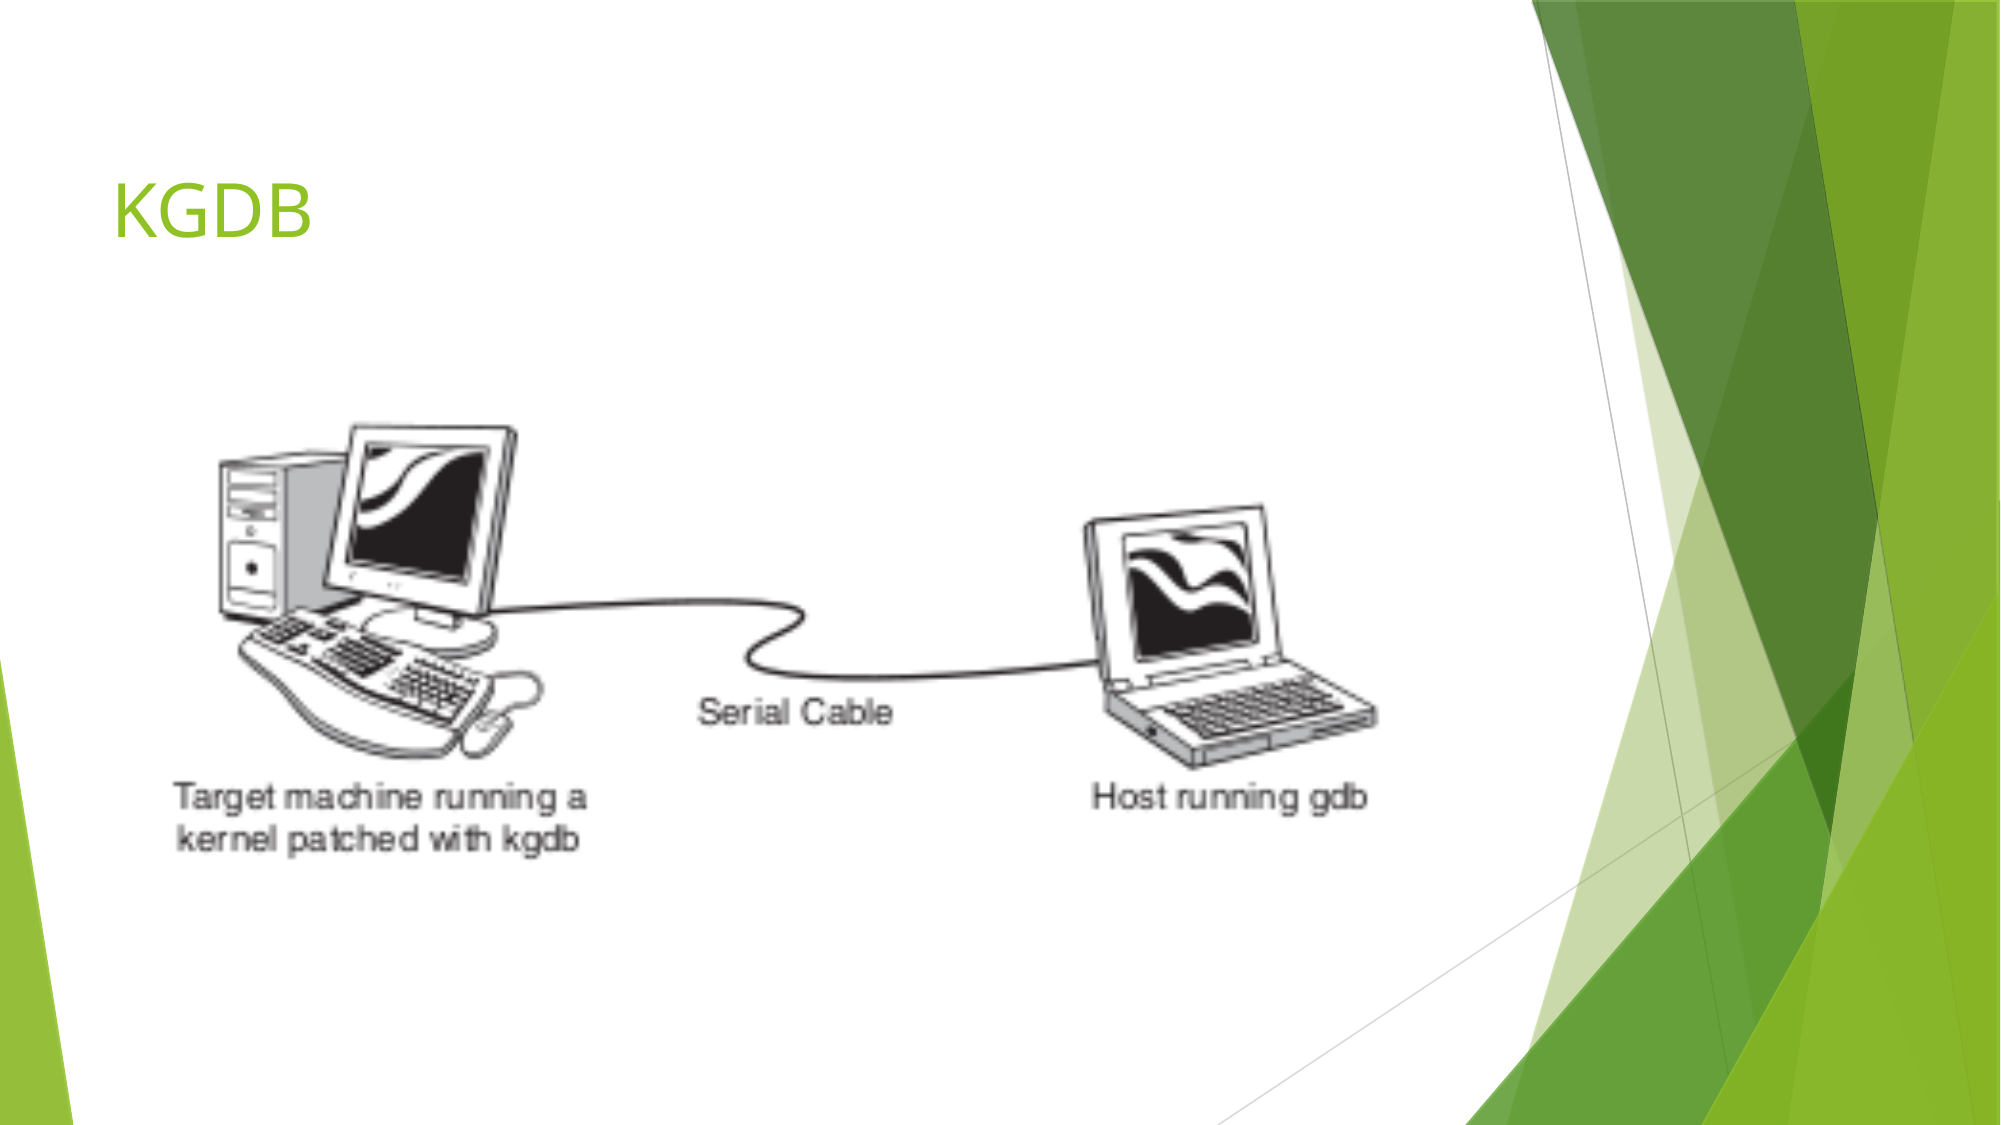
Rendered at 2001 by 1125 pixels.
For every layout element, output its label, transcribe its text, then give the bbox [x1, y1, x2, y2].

title KGDB [111, 99, 1522, 317]
picture [121, 377, 1441, 910]
